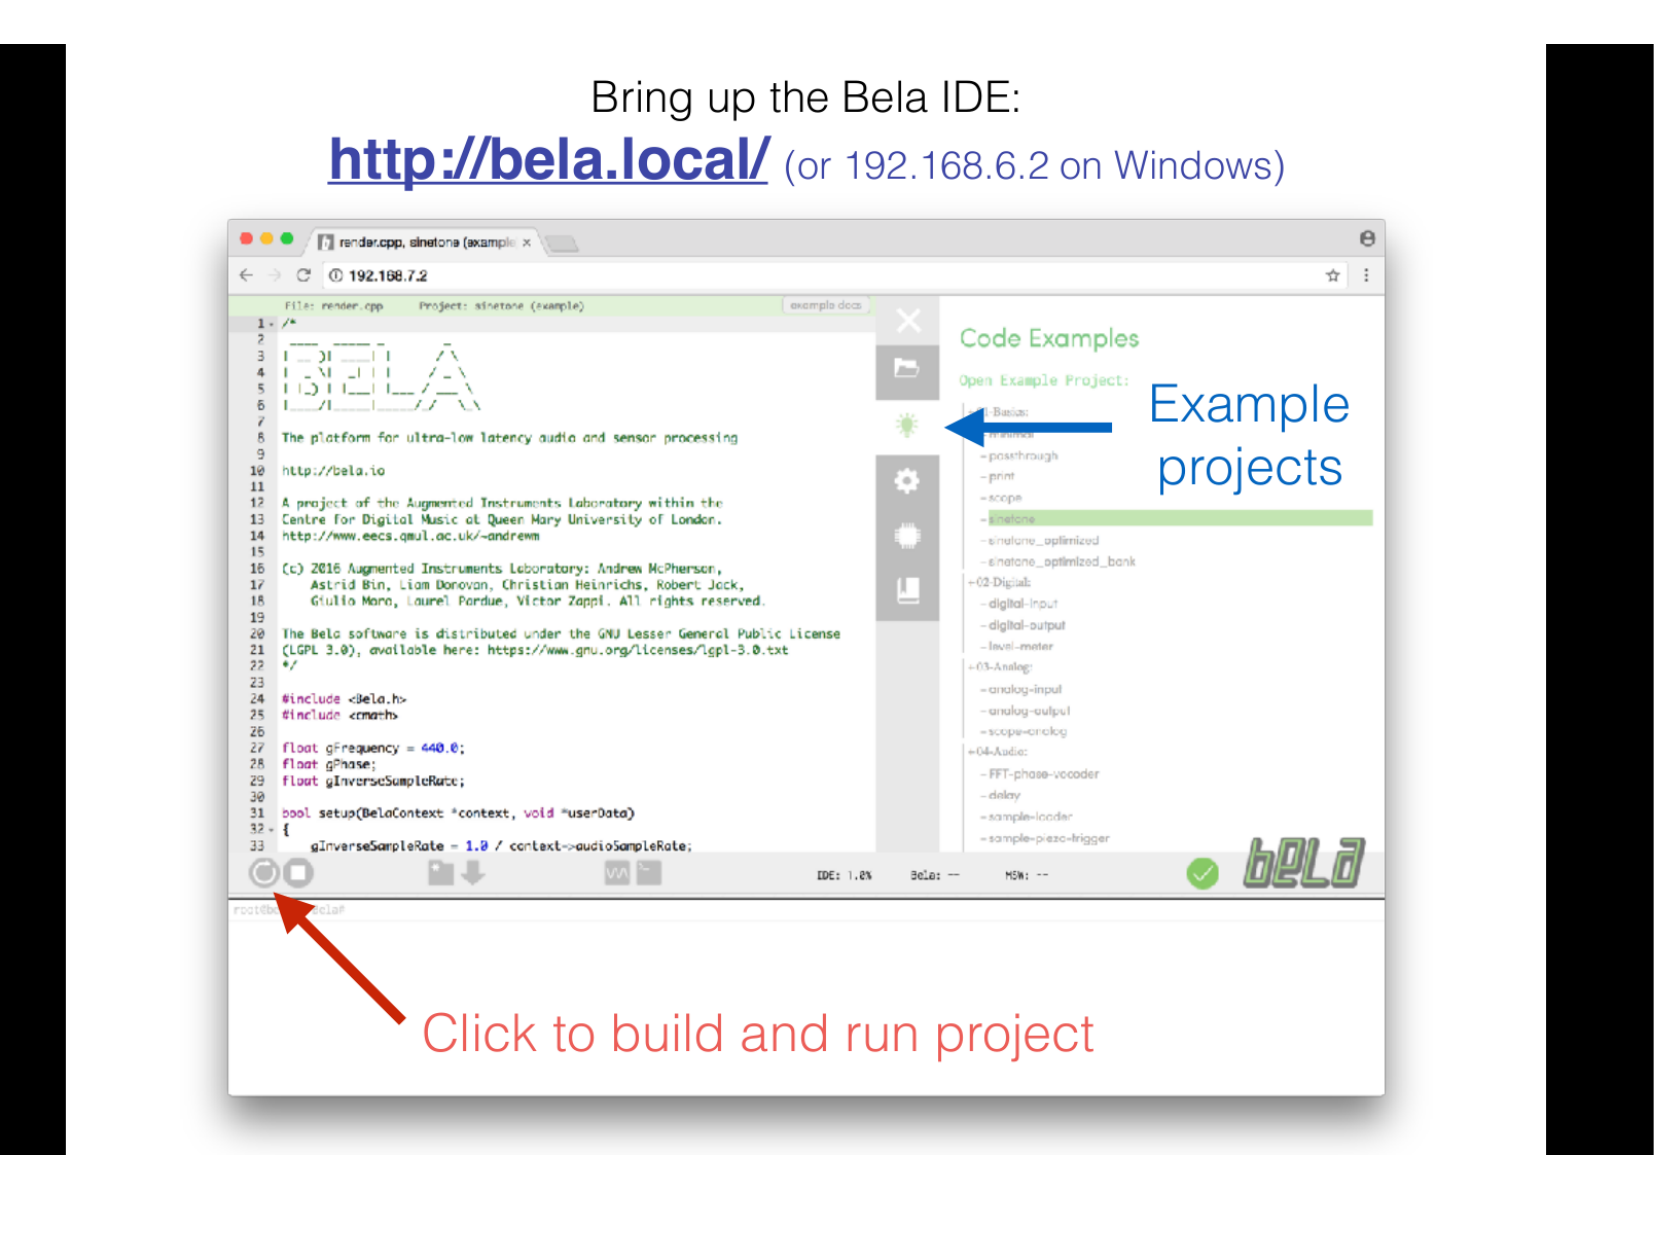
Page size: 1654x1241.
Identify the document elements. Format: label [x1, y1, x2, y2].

picture [0, 44, 1654, 1156]
